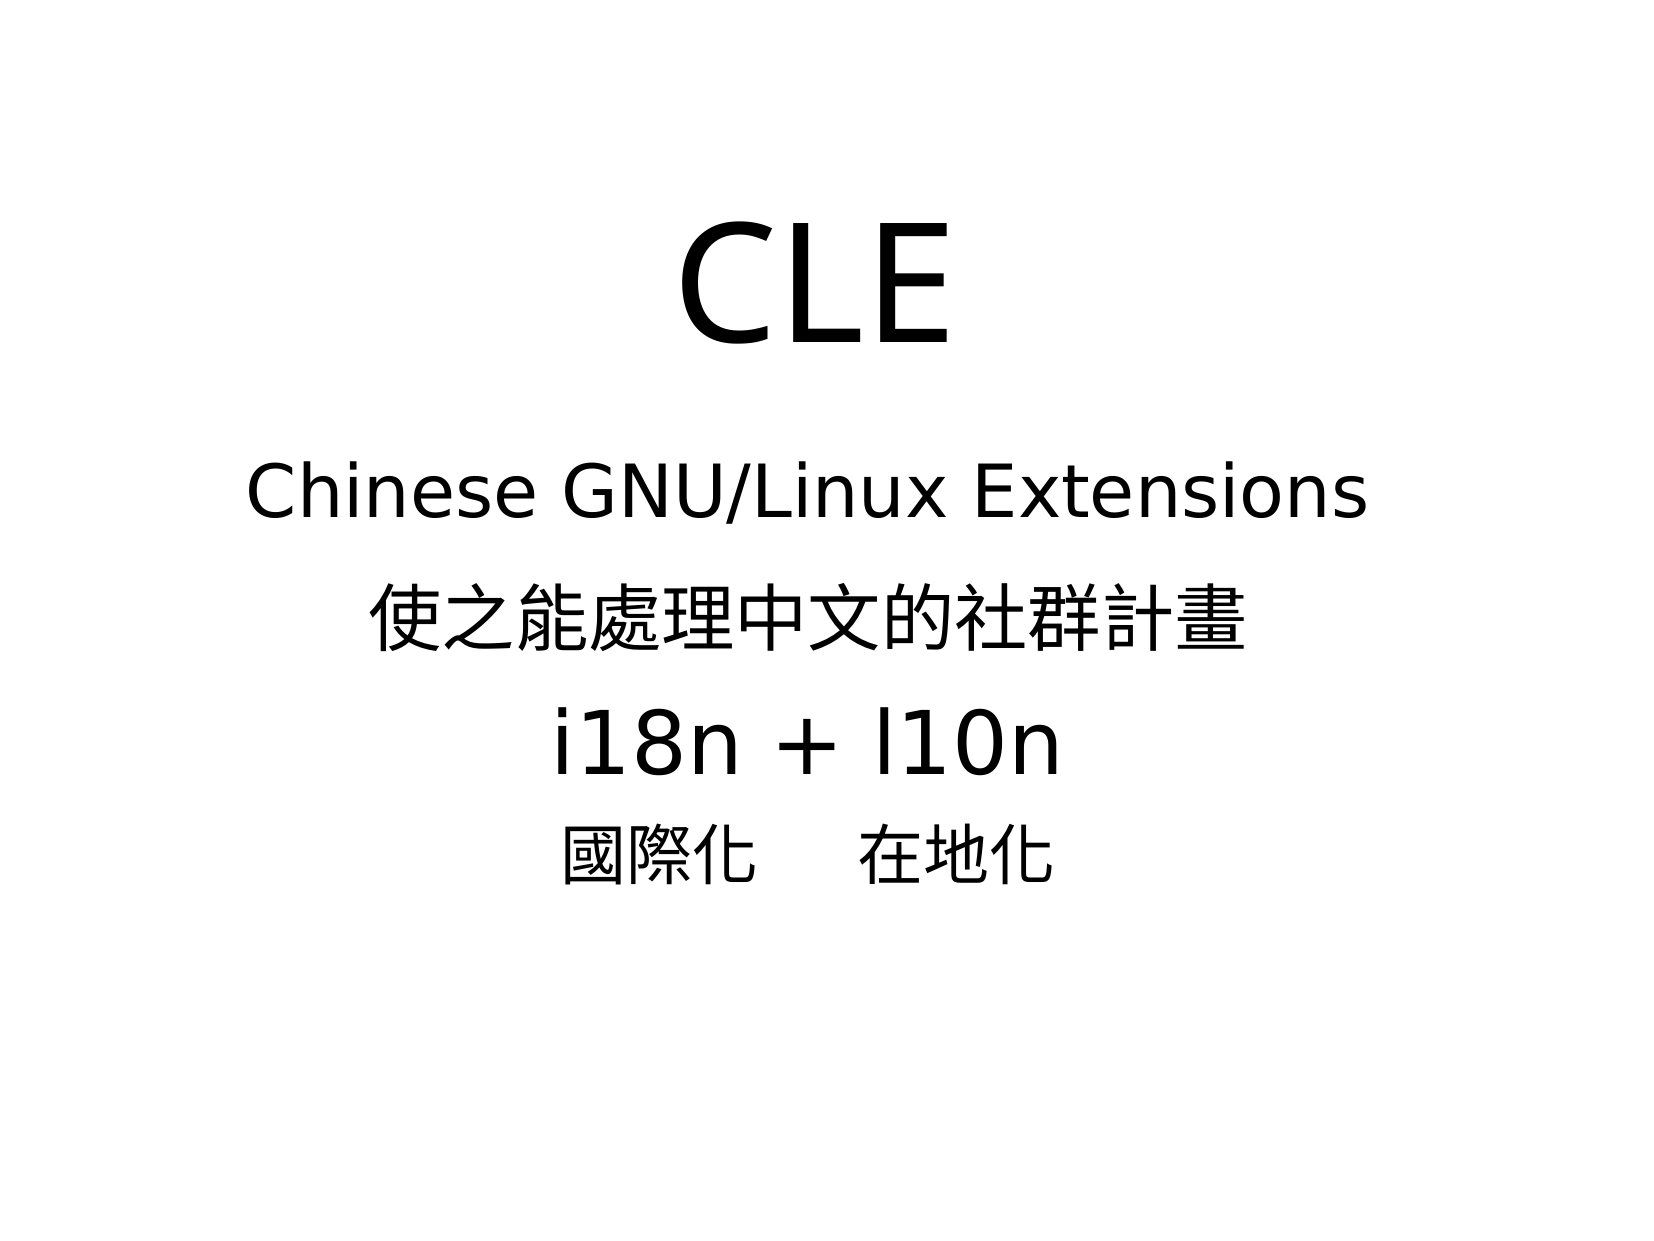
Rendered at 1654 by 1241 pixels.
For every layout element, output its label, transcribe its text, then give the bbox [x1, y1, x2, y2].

title CLE [70, 141, 1560, 414]
list Chinese GNU/Linux Extensions 使之能處理中文的社群計畫 i18n + l10n 國際化 在地化 [80, 449, 1536, 904]
